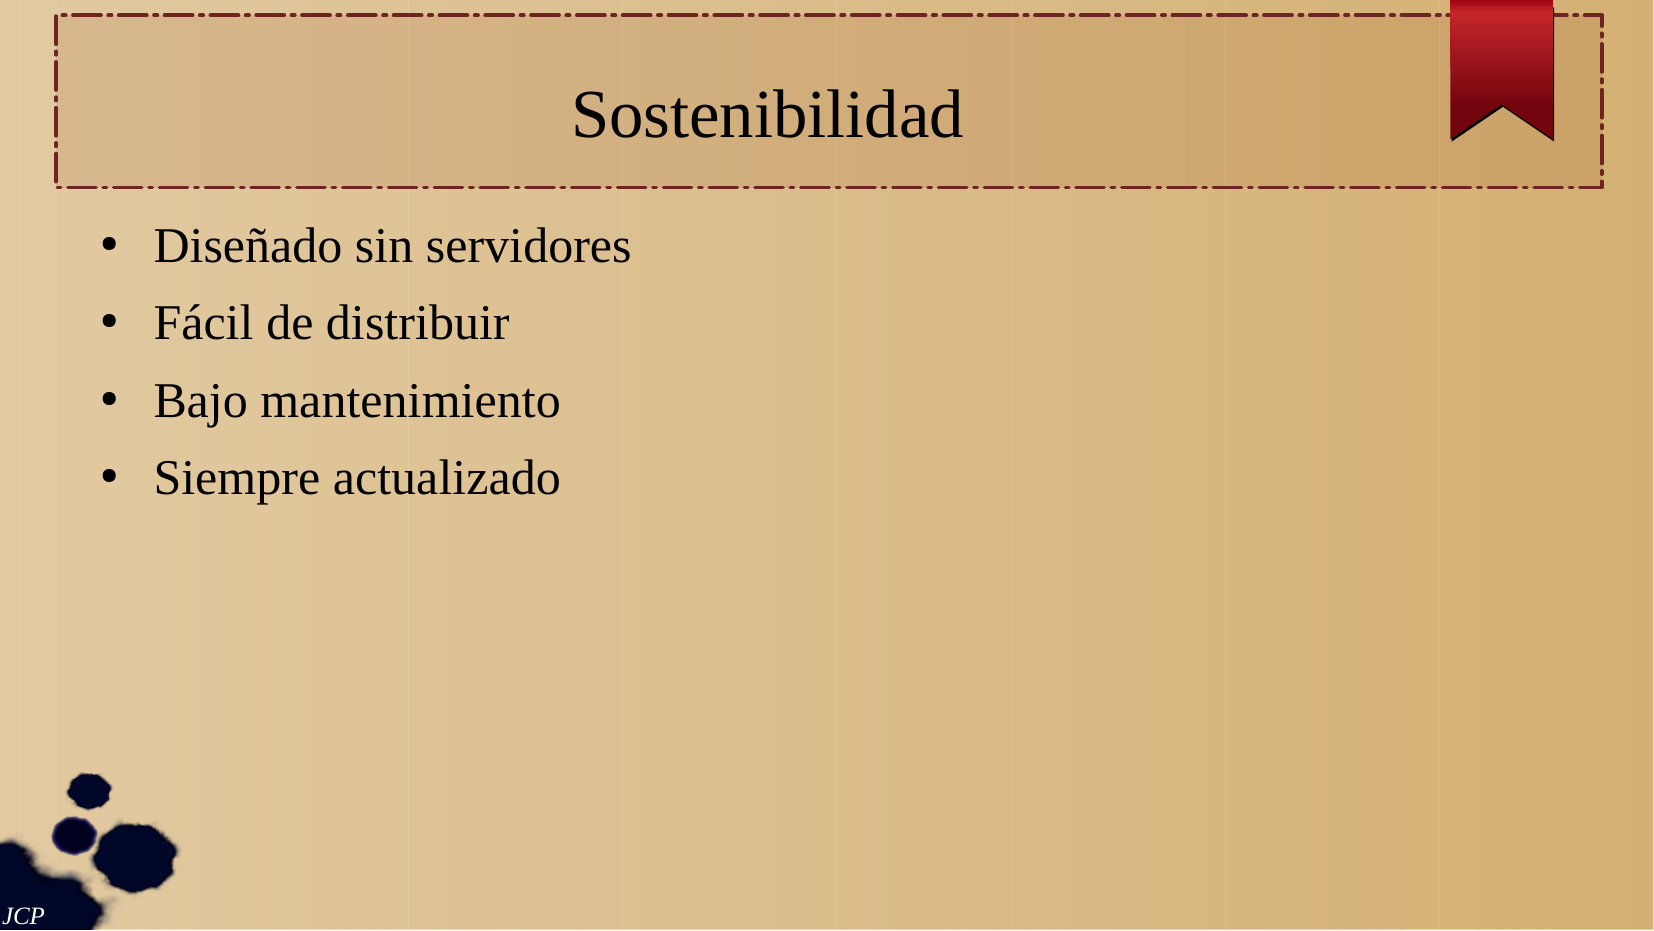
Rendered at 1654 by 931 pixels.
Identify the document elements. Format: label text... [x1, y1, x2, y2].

title Sostenibilidad [82, 37, 1453, 193]
list Diseñado sin servidores Fácil de distribuir Bajo mantenimiento Siempre actualizado [82, 217, 1538, 758]
title JCP [0, 902, 48, 931]
